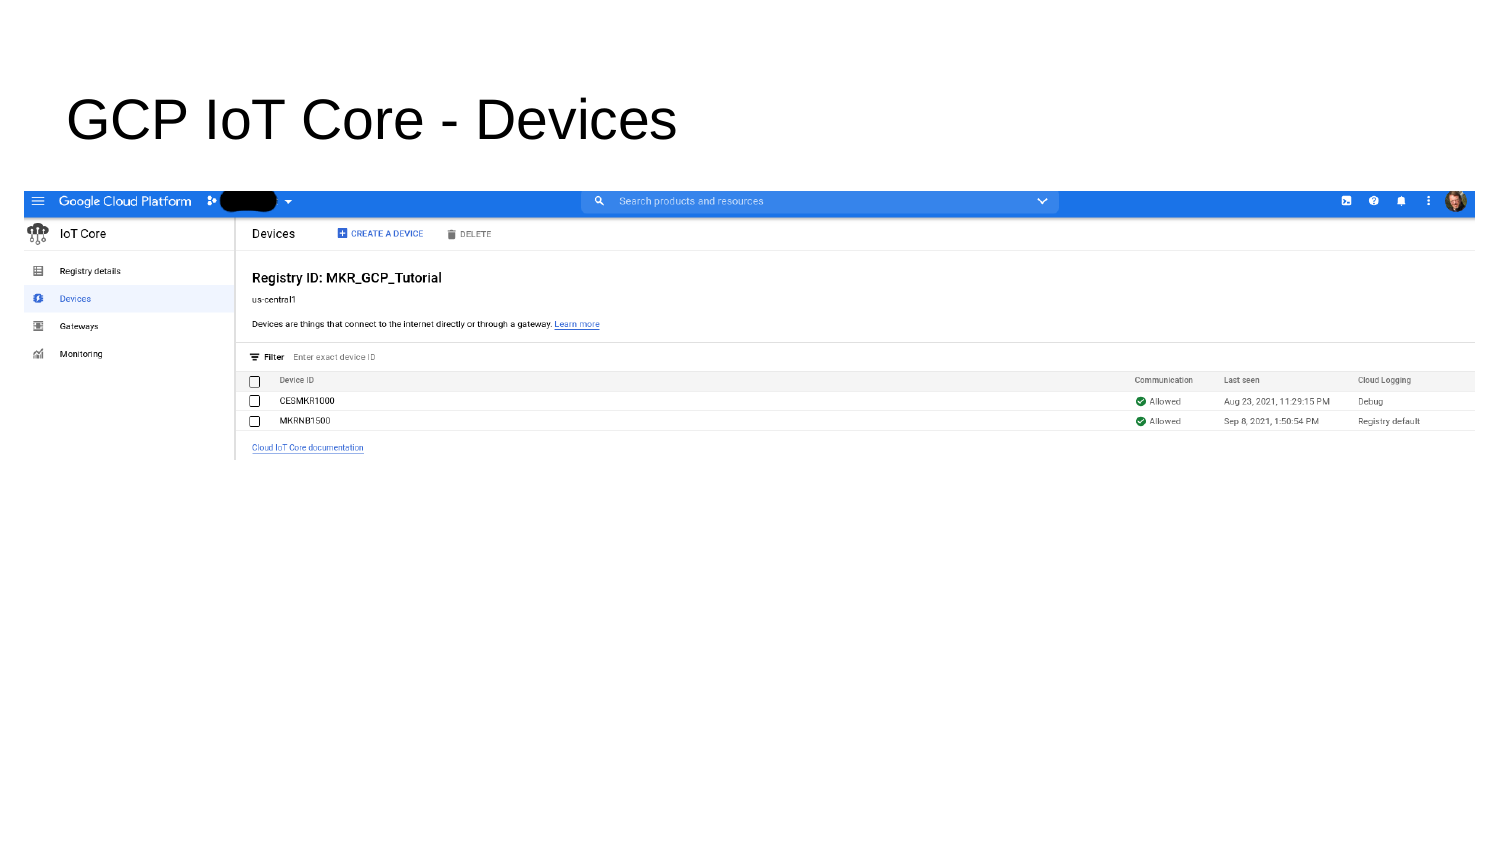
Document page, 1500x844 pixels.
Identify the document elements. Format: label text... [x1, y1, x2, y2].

title GCP IoT Core - Devices [51, 72, 1449, 167]
picture [24, 191, 1475, 460]
